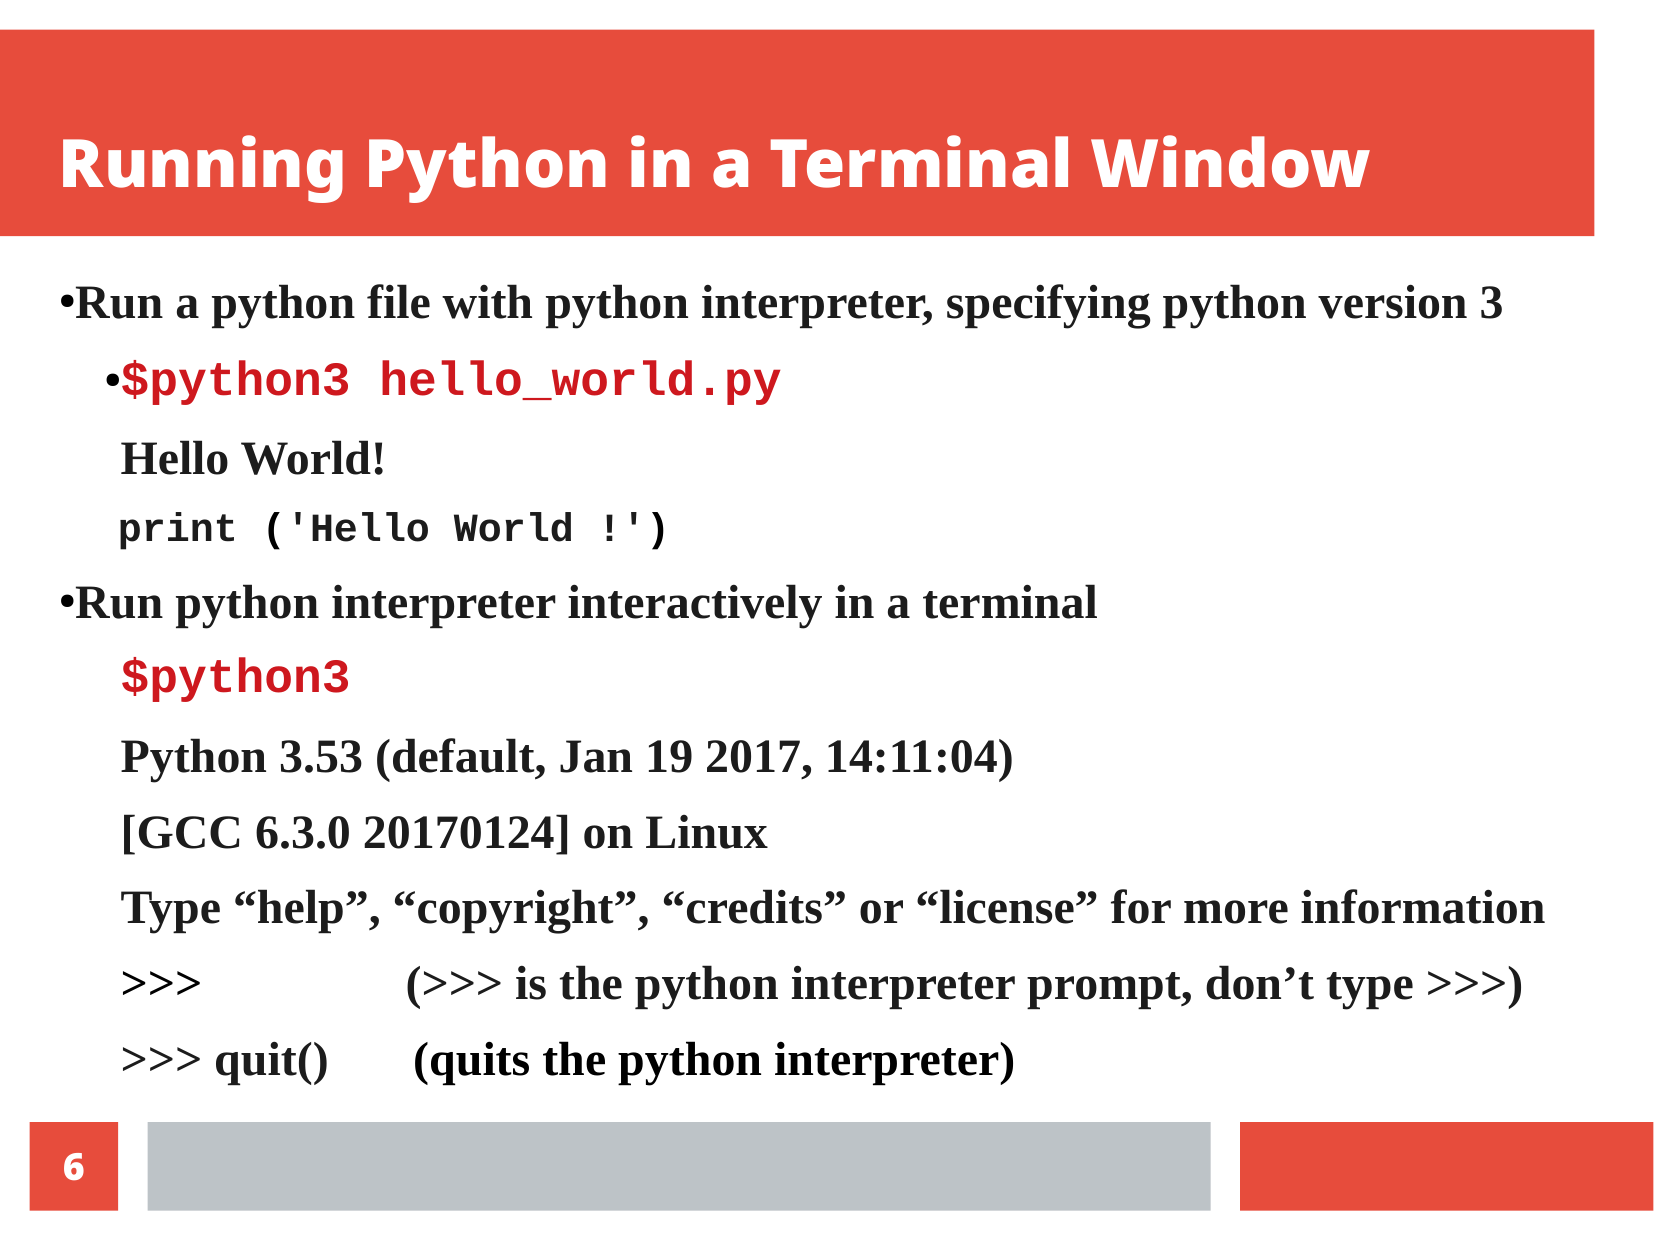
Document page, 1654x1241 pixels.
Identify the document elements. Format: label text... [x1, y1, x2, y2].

list Run a python file with python interpreter, specifying python version 3 $python3 hello_world.py Hello World! print ('Hello World !') Run python interpreter interactively in a terminal $python3 Python 3.53 (default, Jan 19 2017, 14:11:04) [GCC 6.3.0 20170124] on Linux Type “help”, “copyright”, “credits” or “license” for more information >>> (>>> is the python interpreter prompt, don’t type >>>) >>> quit() (quits the python interpreter) [59, 276, 1565, 1105]
title Running Python in a Terminal Window [59, 59, 1595, 207]
